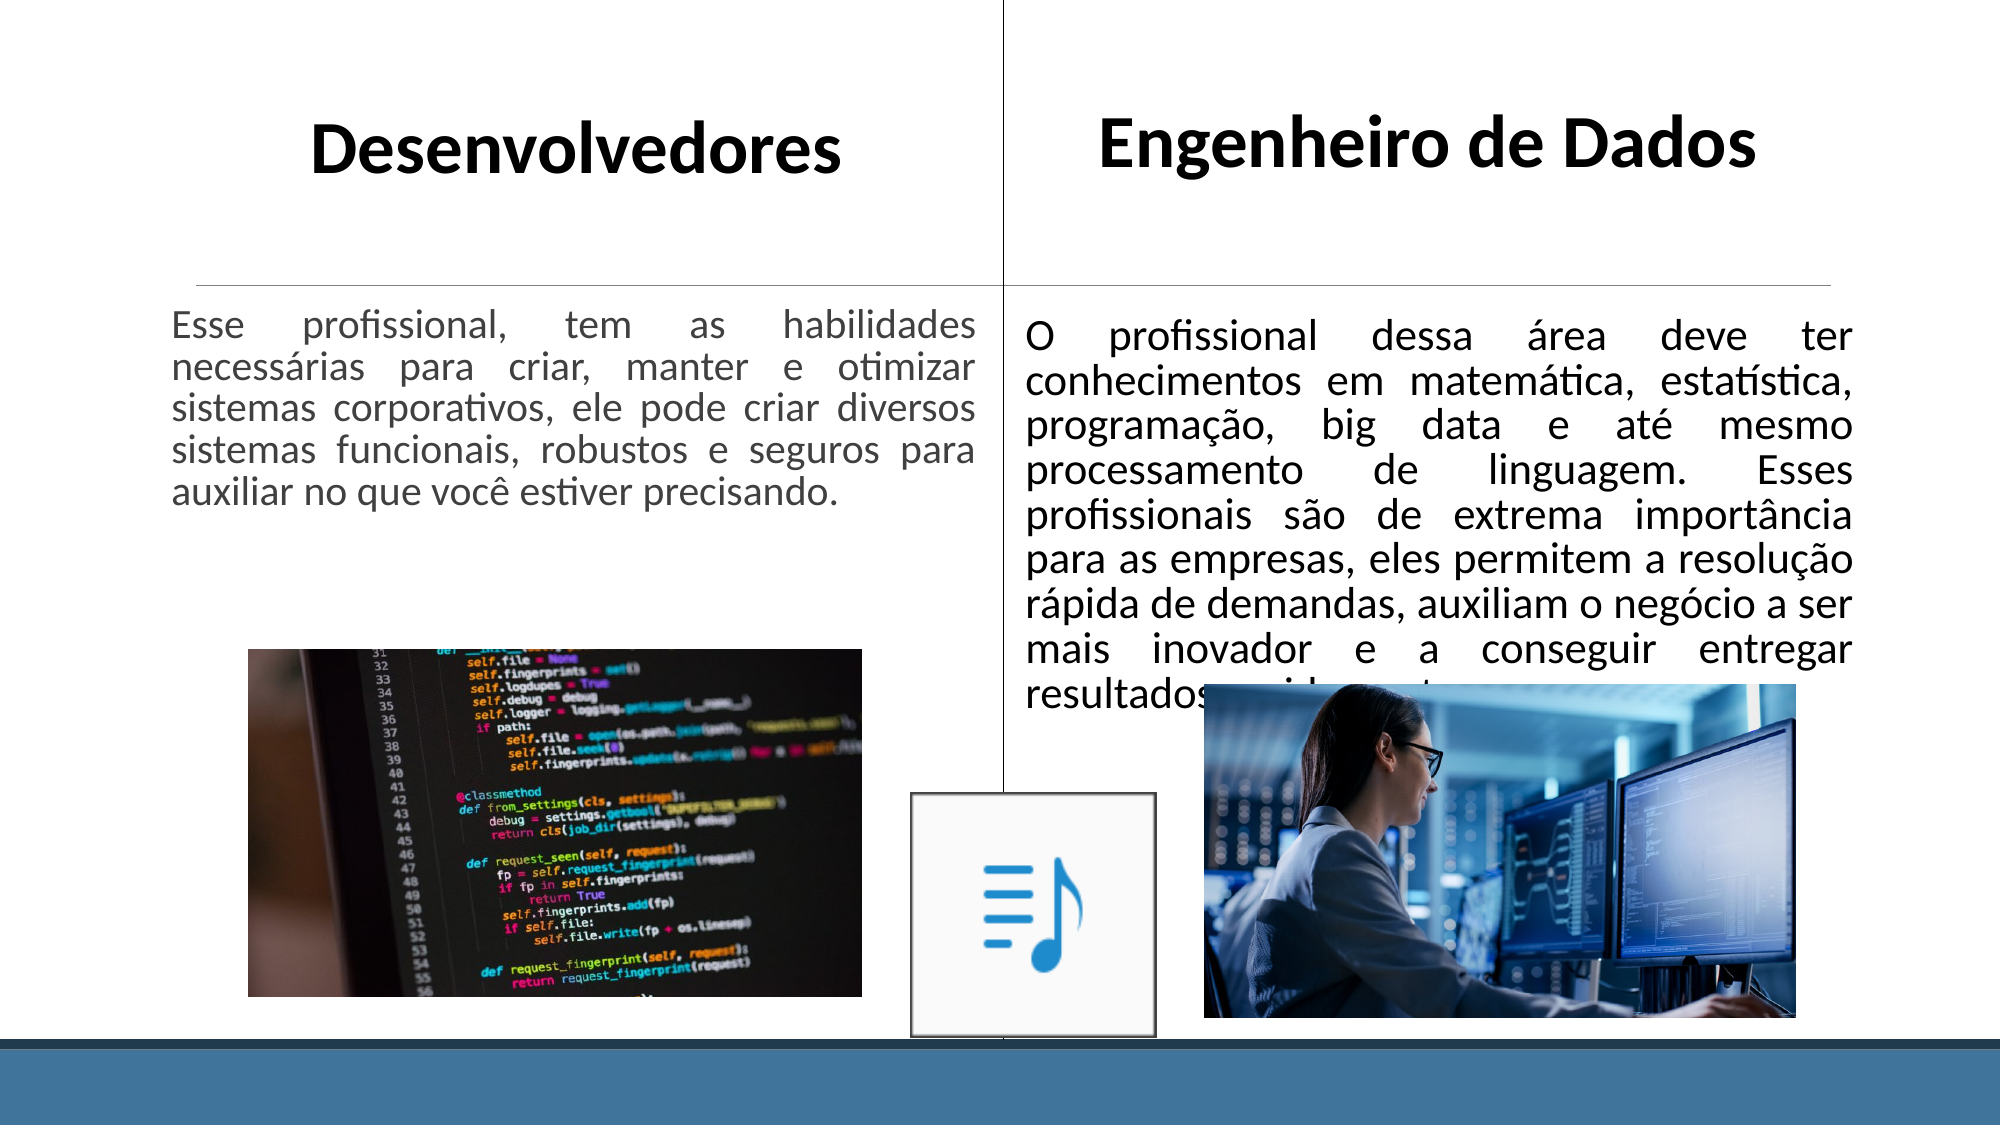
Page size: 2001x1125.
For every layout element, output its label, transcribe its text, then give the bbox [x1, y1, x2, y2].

picture [1204, 684, 1796, 1018]
text_box Desenvolvedores [174, 13, 980, 296]
text_box Esse profissional, tem as habilidades necessárias para criar, manter e otimizar sistemas corporativos, ele pode criar diversos sistemas funcionais, robustos e seguros para auxiliar no que você estiver precisando. [171, 307, 977, 622]
text_box Engenheiro de Dados [1025, 25, 1831, 272]
picture [248, 649, 862, 997]
text_box O profissional dessa área deve ter conhecimentos em matemática, estatística, programação, big data e até mesmo processamento de linguagem. Esses profissionais são de extrema importância para as empresas, eles permitem a resolução rápida de demandas, auxiliam o negócio a ser mais inovador e a conseguir entregar resultados rapidamente. [1025, 316, 1855, 721]
text_box [909, 791, 1158, 1040]
